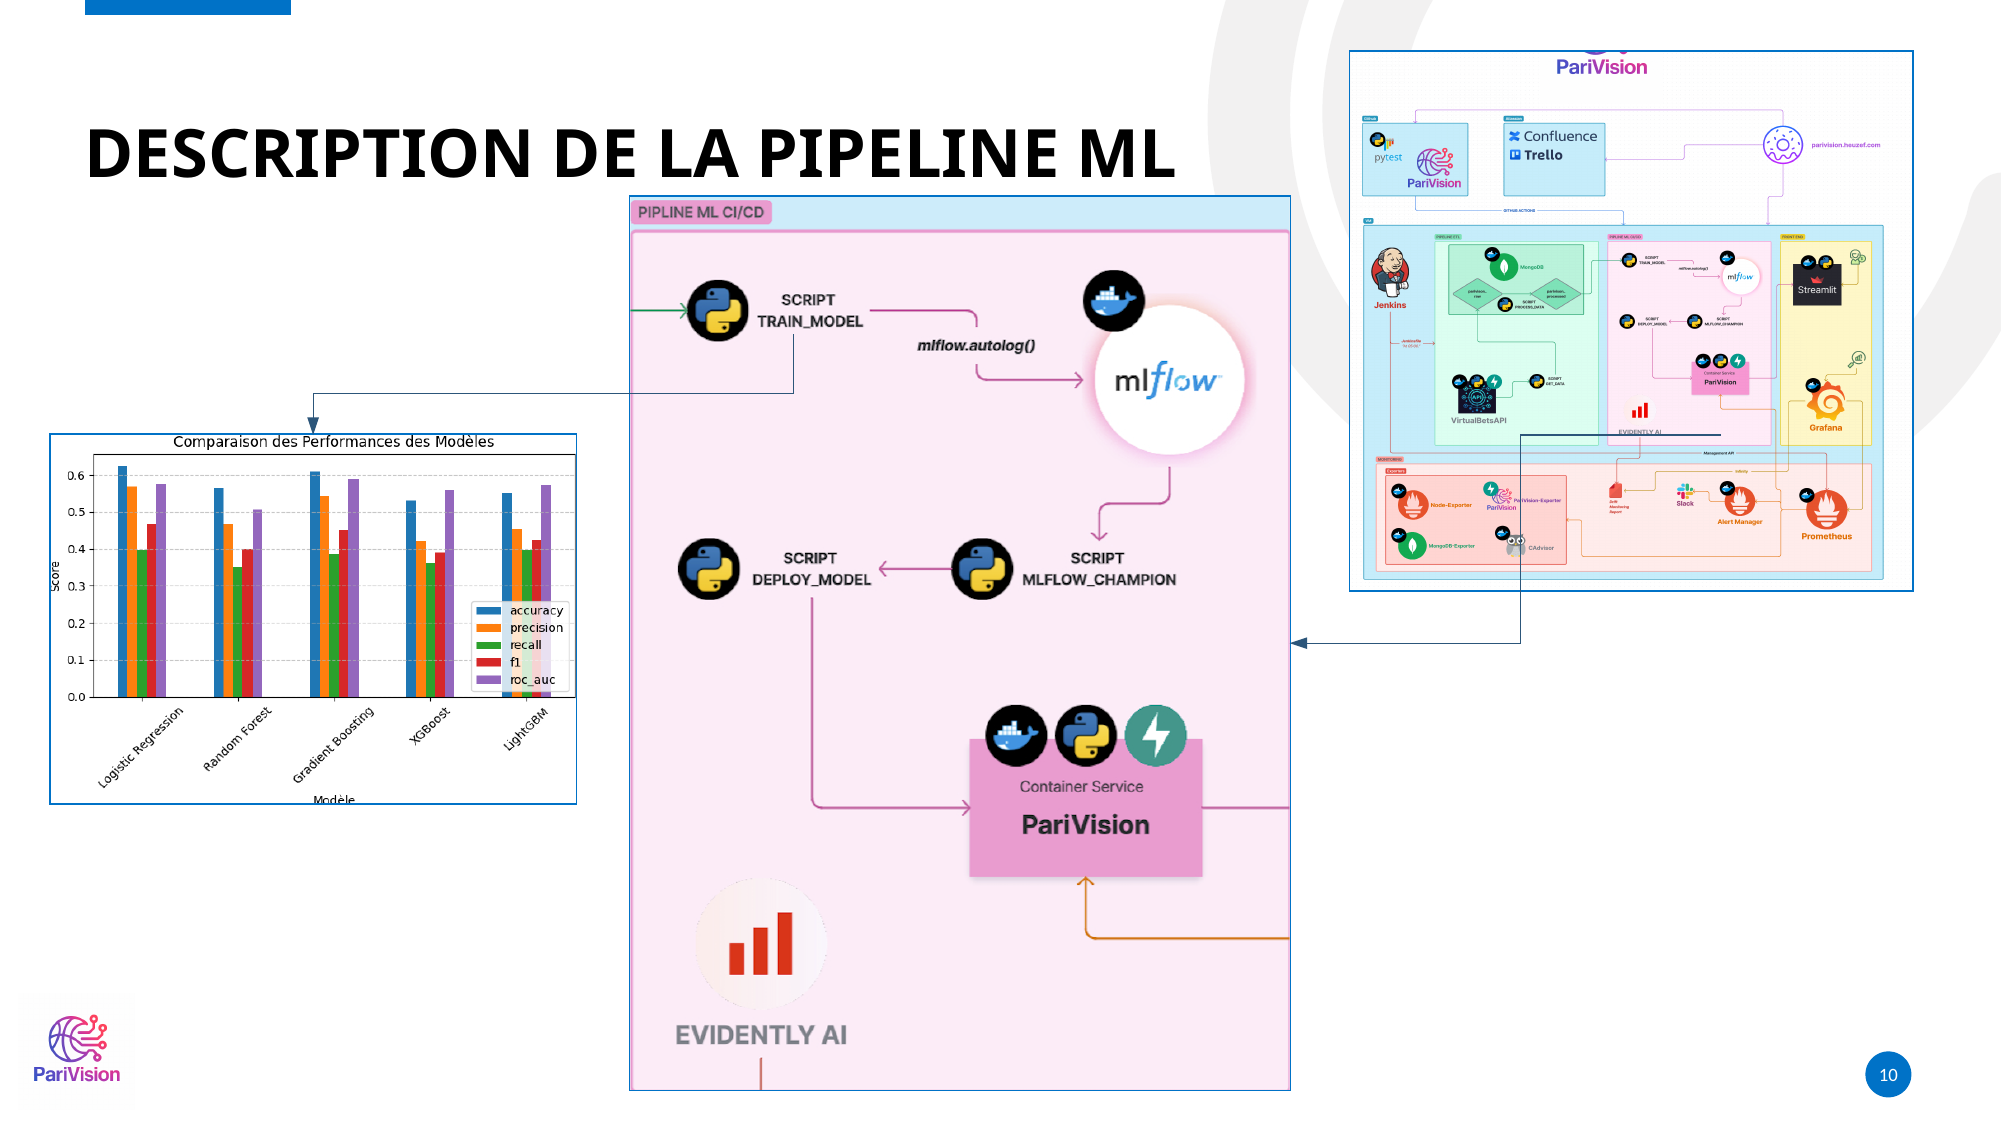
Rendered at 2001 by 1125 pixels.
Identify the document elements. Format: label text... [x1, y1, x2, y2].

picture [1350, 51, 1913, 591]
picture [630, 196, 1290, 1090]
title Description dE LA PIPELINE ML [84, 40, 1914, 192]
text_box 9 [1864, 1059, 1913, 1090]
picture [50, 435, 576, 804]
